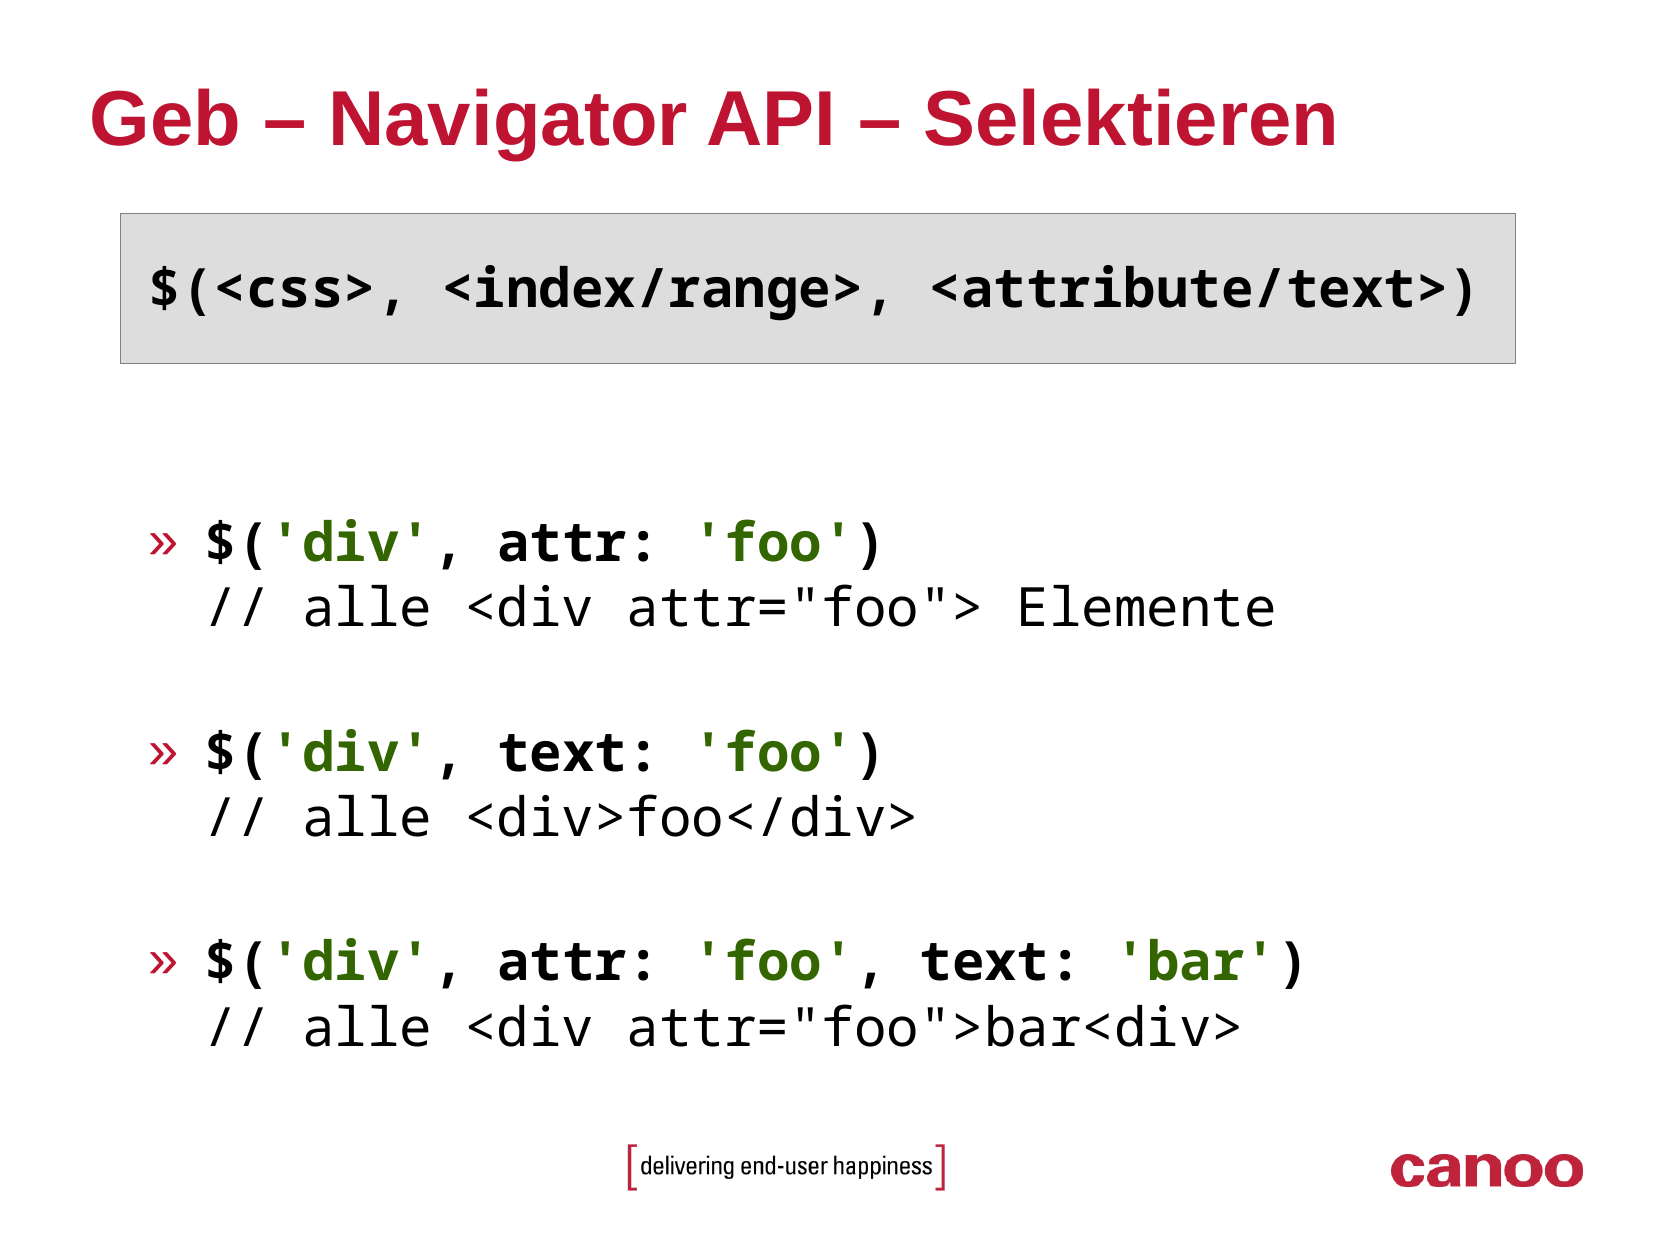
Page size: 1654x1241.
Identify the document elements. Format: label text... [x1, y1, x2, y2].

text_box [120, 213, 1516, 364]
title Geb – Navigator API – Selektieren [75, 60, 1591, 181]
list $(<css>, <index/range>, <attribute/text>) [134, 245, 1546, 376]
list $('div', attr: 'foo') // alle <div attr="foo"> Elemente $('div', text: 'foo') // alle <div>foo</div> $('div', attr: 'foo', text: 'bar') // alle <div attr="foo">bar<div> [134, 499, 1546, 1081]
picture [621, 1140, 951, 1194]
picture [1391, 1154, 1583, 1187]
